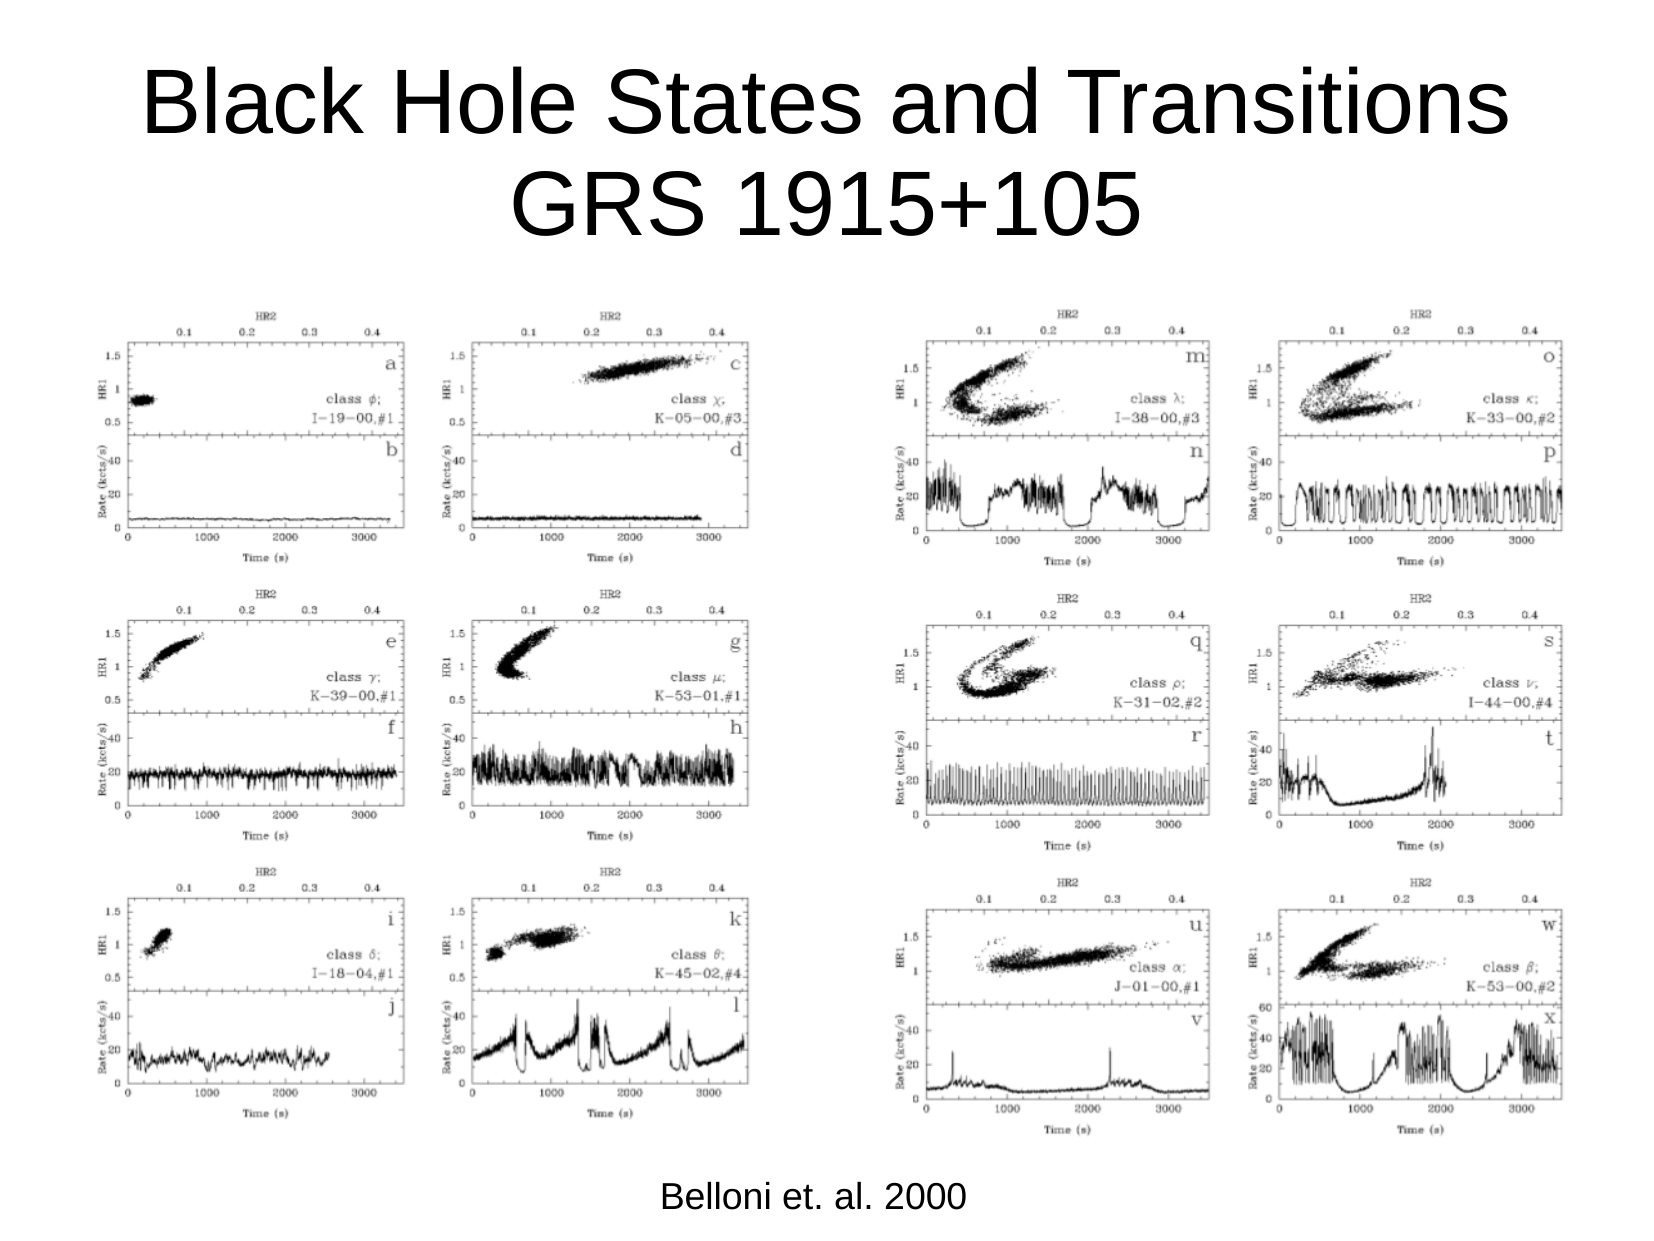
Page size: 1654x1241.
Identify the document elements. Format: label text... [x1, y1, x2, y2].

title Black Hole States and Transitions GRS 1915+105 [82, 49, 1571, 257]
picture [75, 289, 802, 1141]
picture [867, 303, 1621, 1157]
text_box Belloni et. al. 2000 [645, 1168, 1381, 1226]
